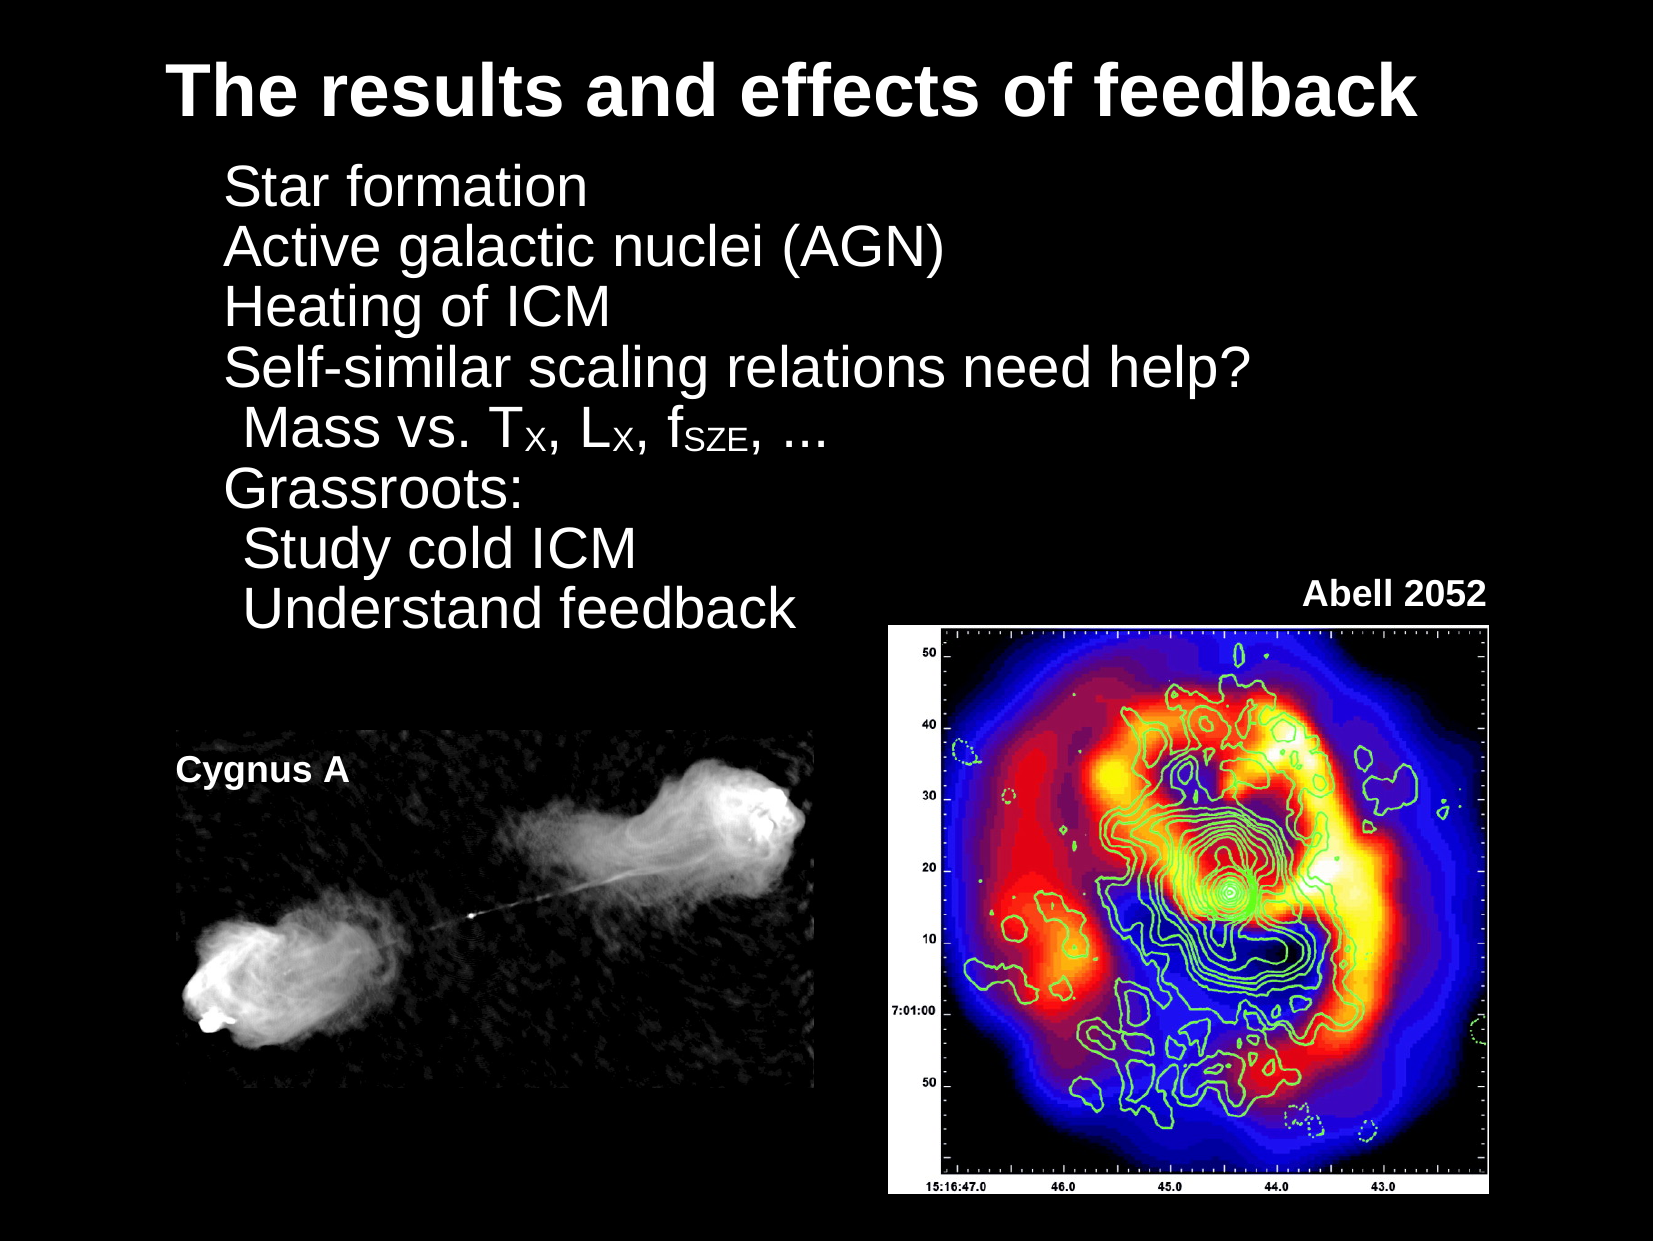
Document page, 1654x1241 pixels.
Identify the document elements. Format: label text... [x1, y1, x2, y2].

text_box Cygnus A [160, 743, 366, 801]
picture [888, 625, 1489, 1194]
text_box Star formation Active galactic nuclei (AGN) Heating of ICM Self-similar scaling relations need help? Mass vs. TX, LX, fSZE, ... Grassroots: Study cold ICM Understand feedback [192, 150, 1367, 672]
text_box Abell 2052 [1287, 567, 1503, 625]
picture [176, 730, 814, 1088]
text_box The results and effects of feedback [150, 47, 1408, 146]
